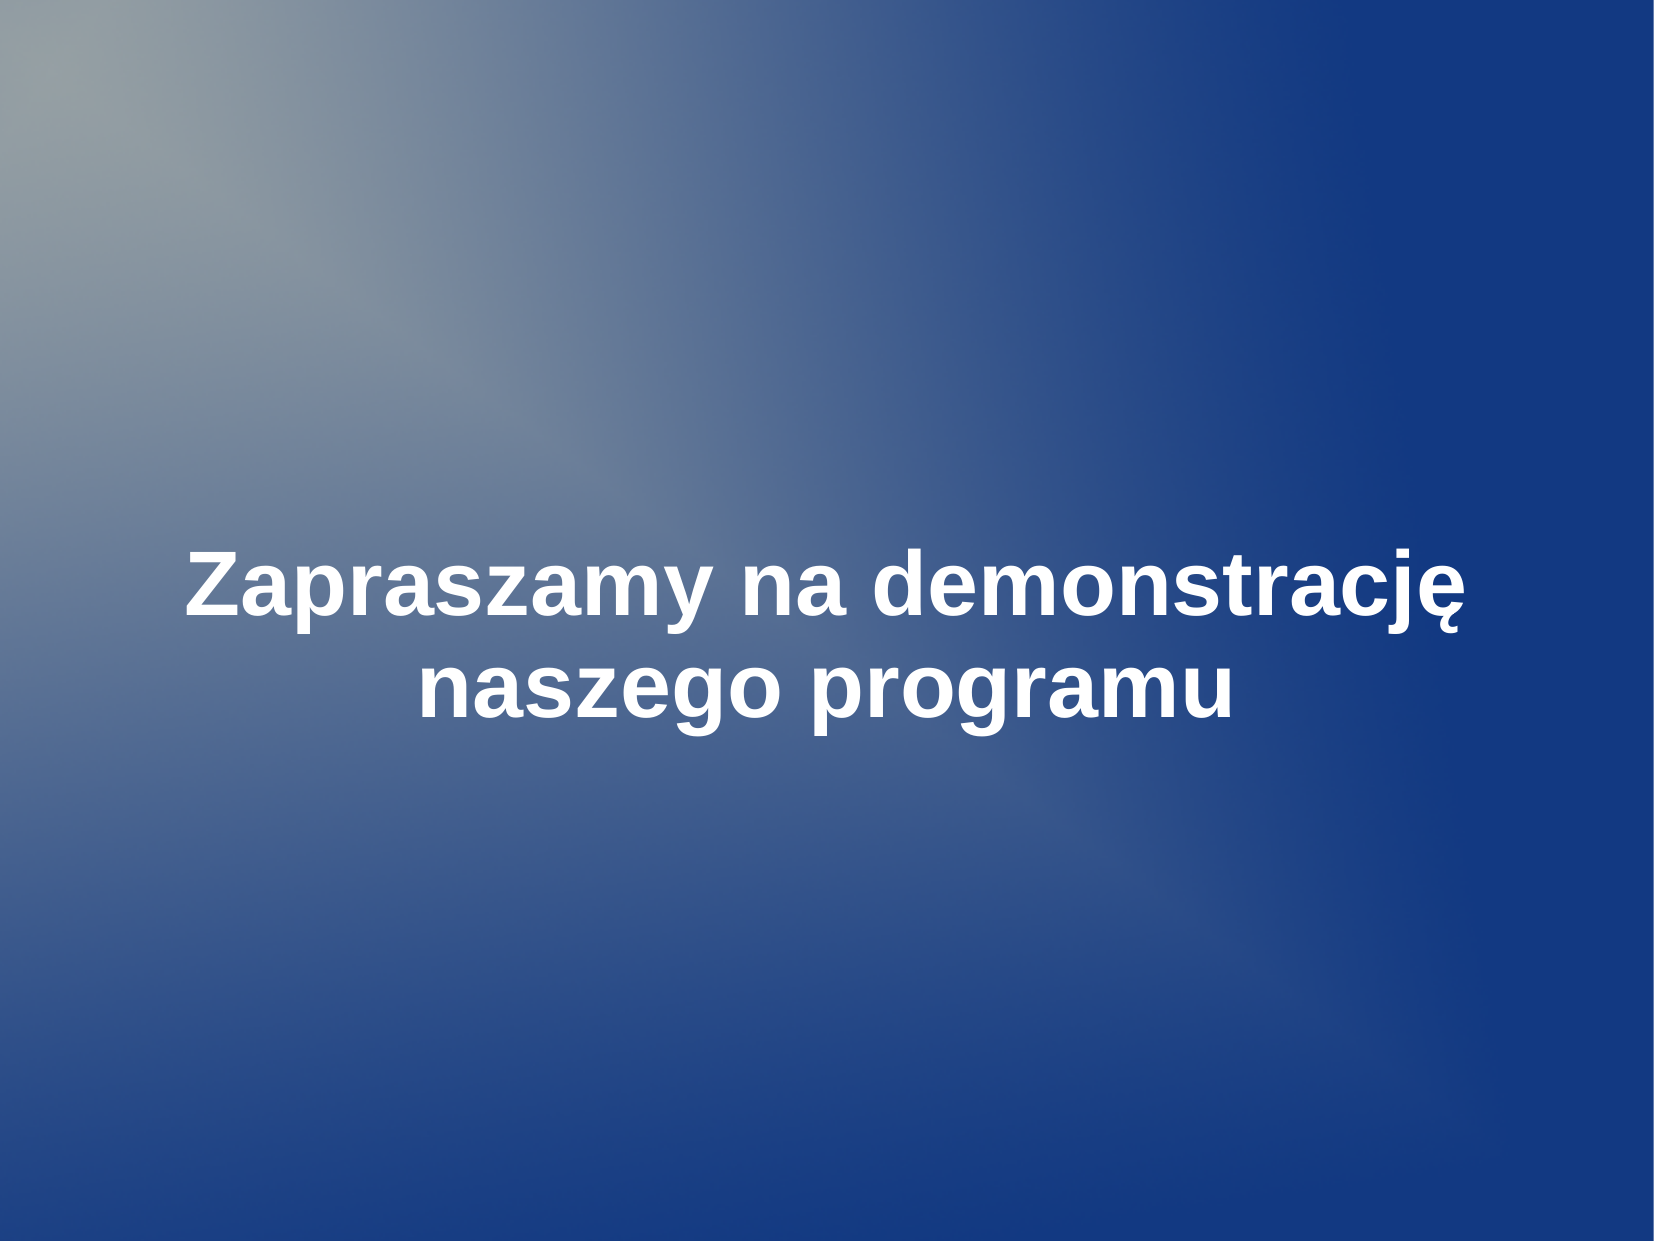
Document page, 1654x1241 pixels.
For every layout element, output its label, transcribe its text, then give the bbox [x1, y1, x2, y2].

title Zapraszamy na demonstrację naszego programu [82, 531, 1571, 739]
picture [0, 0, 1654, 1241]
